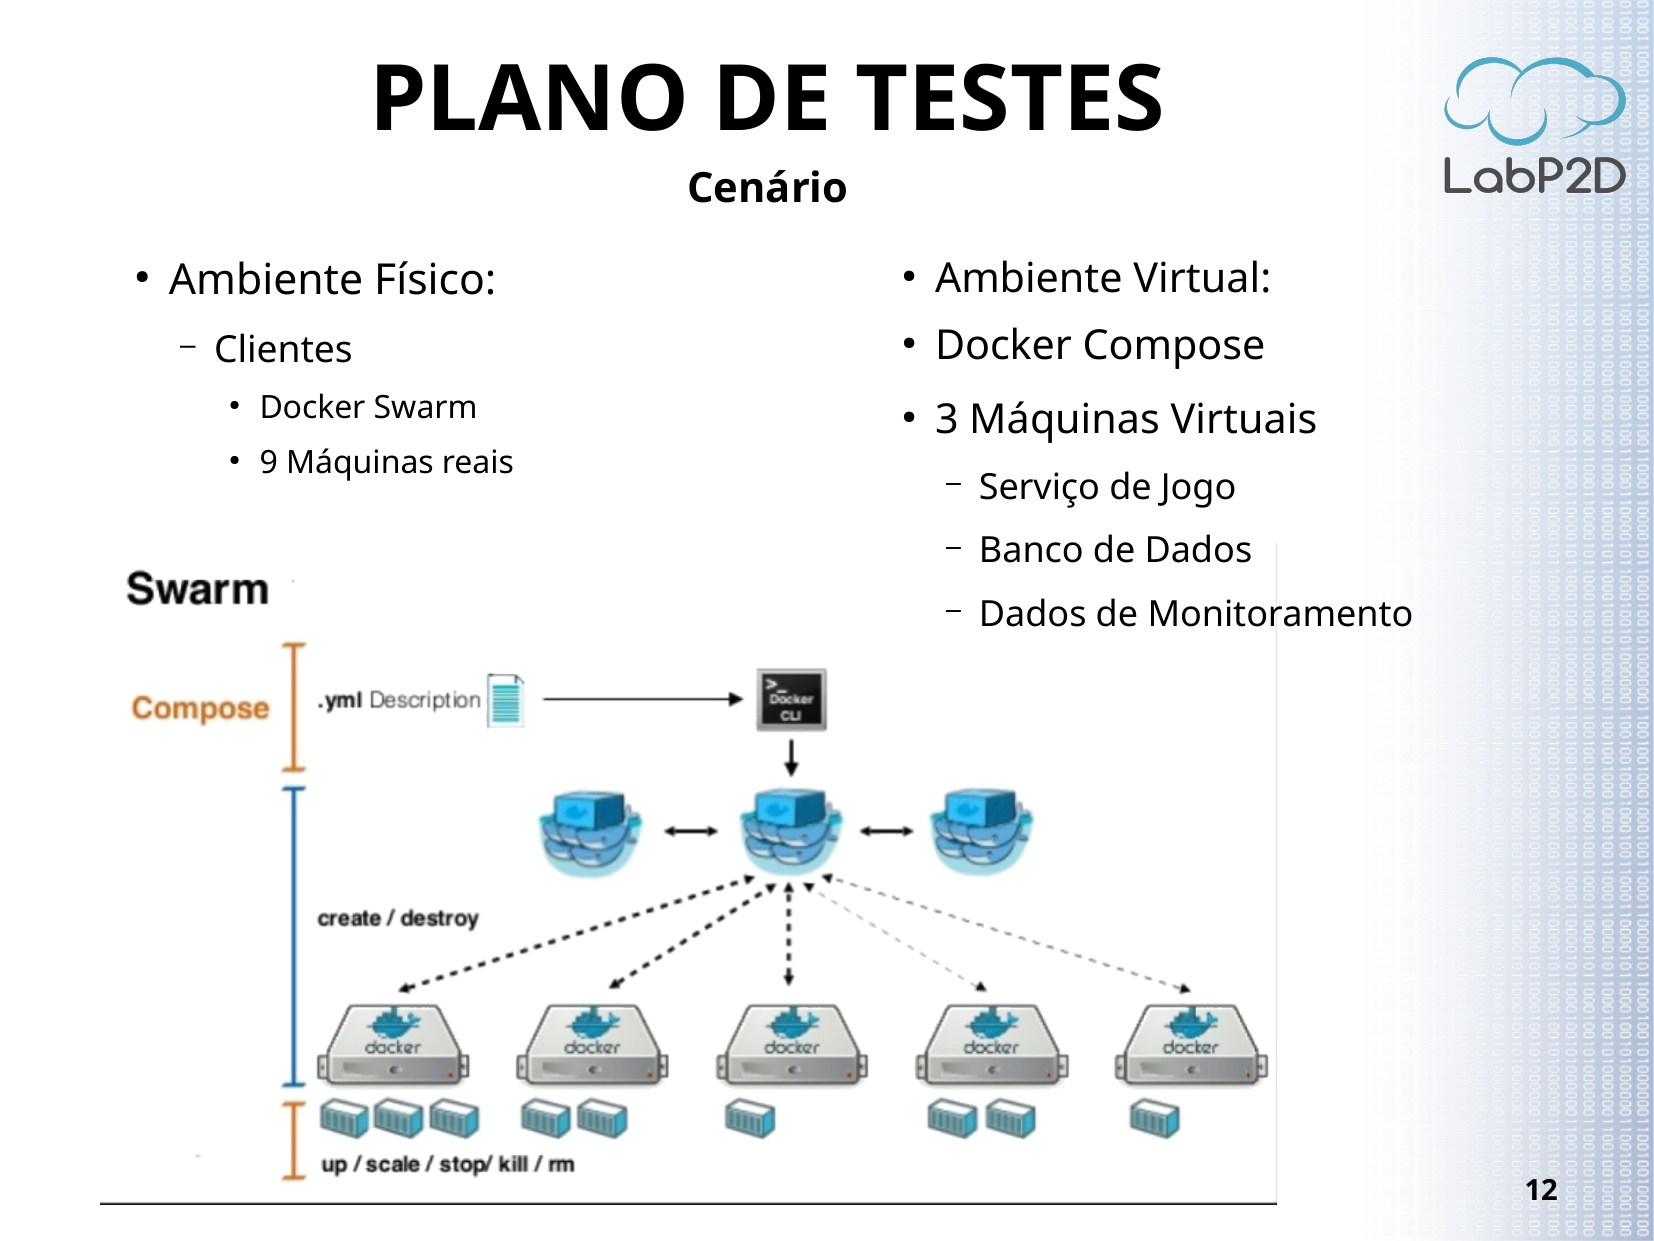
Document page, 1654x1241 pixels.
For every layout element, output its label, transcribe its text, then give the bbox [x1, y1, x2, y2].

list Ambiente Virtual: Docker Compose 3 Máquinas Virtuais Serviço de Jogo Banco de Dados Dados de Monitoramento [891, 248, 1512, 638]
picture [1360, 1, 1654, 1240]
title PLANO DE TESTES Cenário [82, 19, 1453, 228]
list Ambiente Físico: Clientes Docker Swarm 9 Máquinas reais [123, 248, 721, 485]
picture [100, 543, 1277, 1205]
